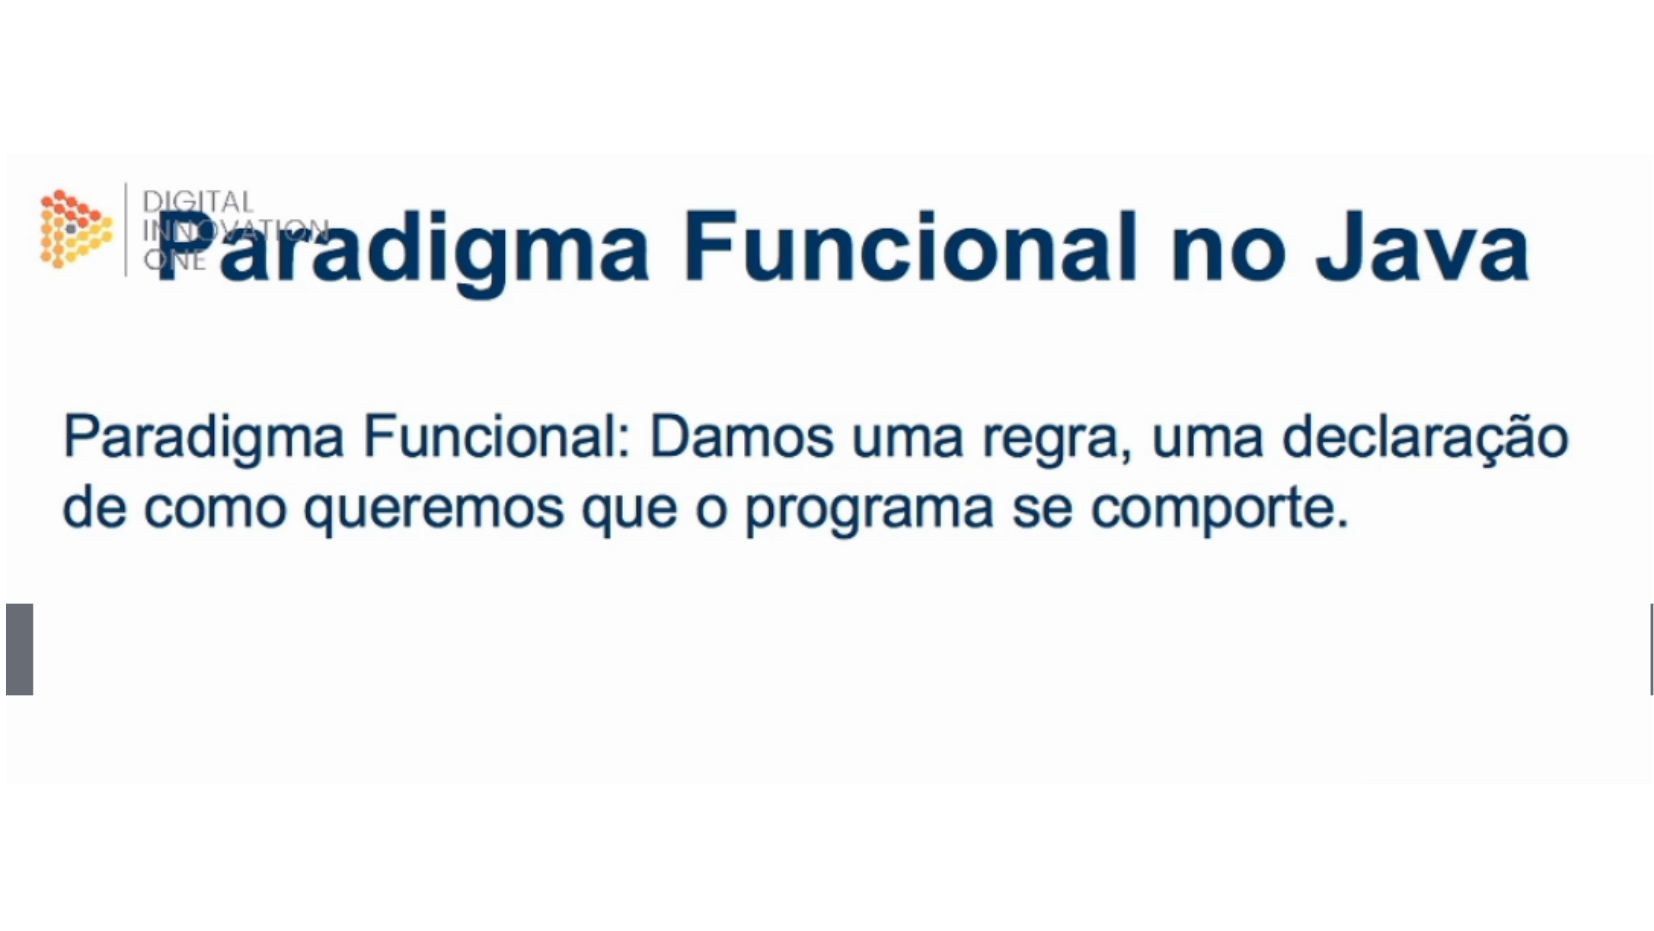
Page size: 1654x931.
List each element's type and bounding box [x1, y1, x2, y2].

picture [6, 154, 1654, 784]
